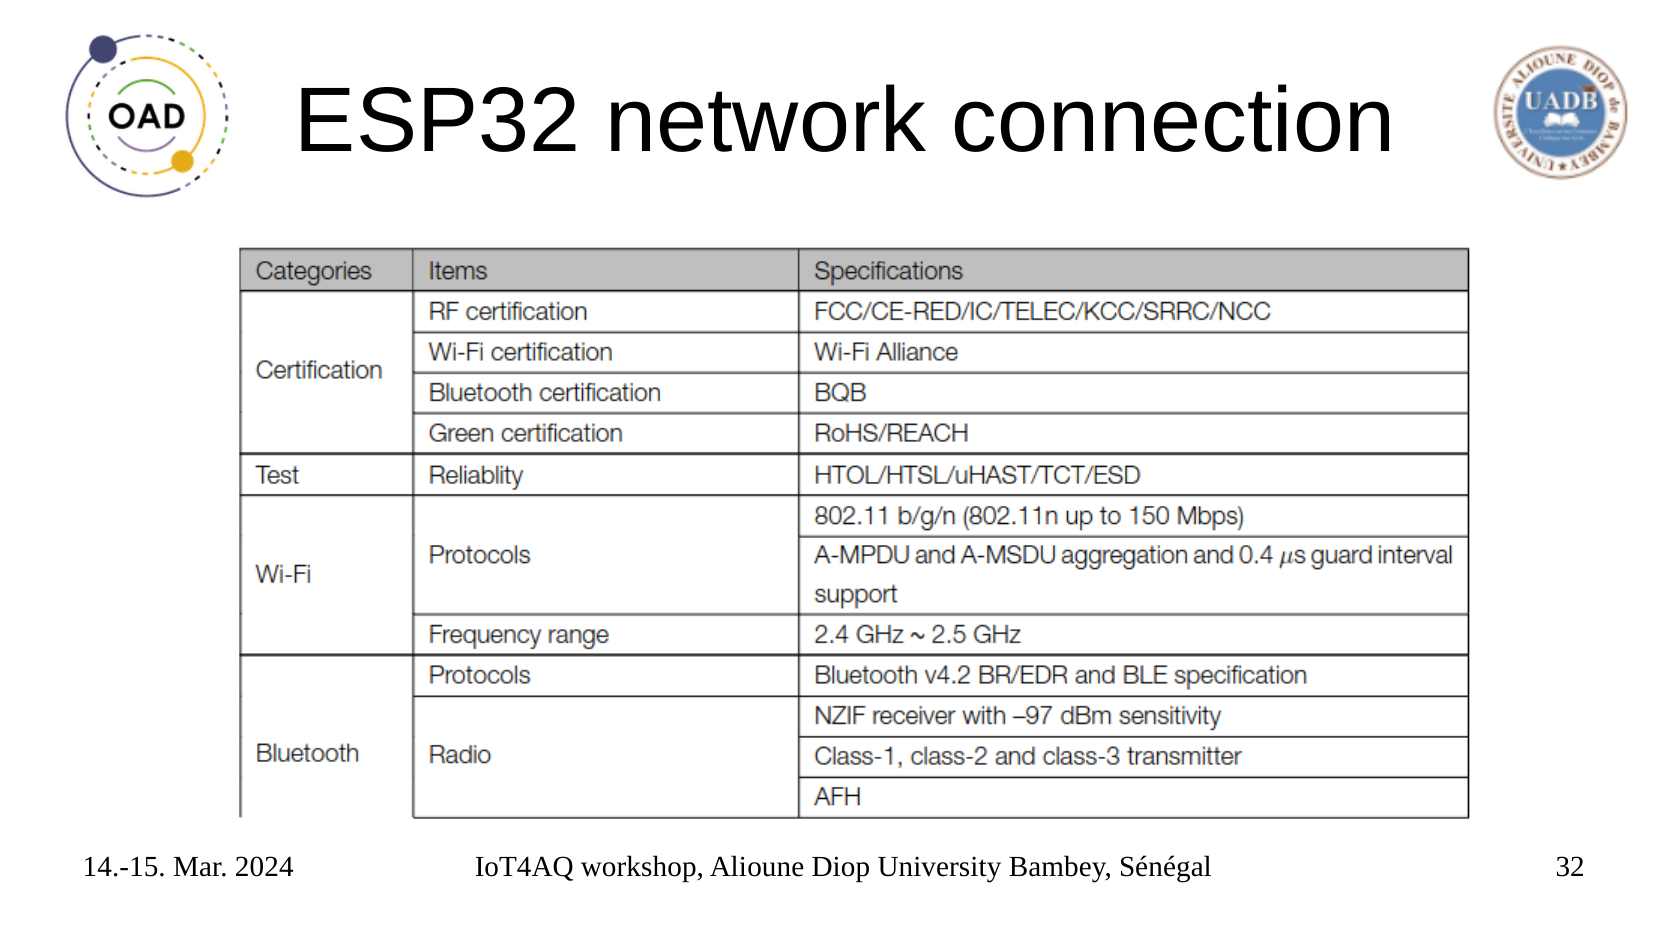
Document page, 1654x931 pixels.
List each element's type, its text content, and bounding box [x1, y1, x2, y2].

title ESP32 network connection [262, 37, 1430, 193]
picture [217, 224, 1492, 826]
picture [1482, 37, 1641, 188]
picture [25, 20, 263, 218]
